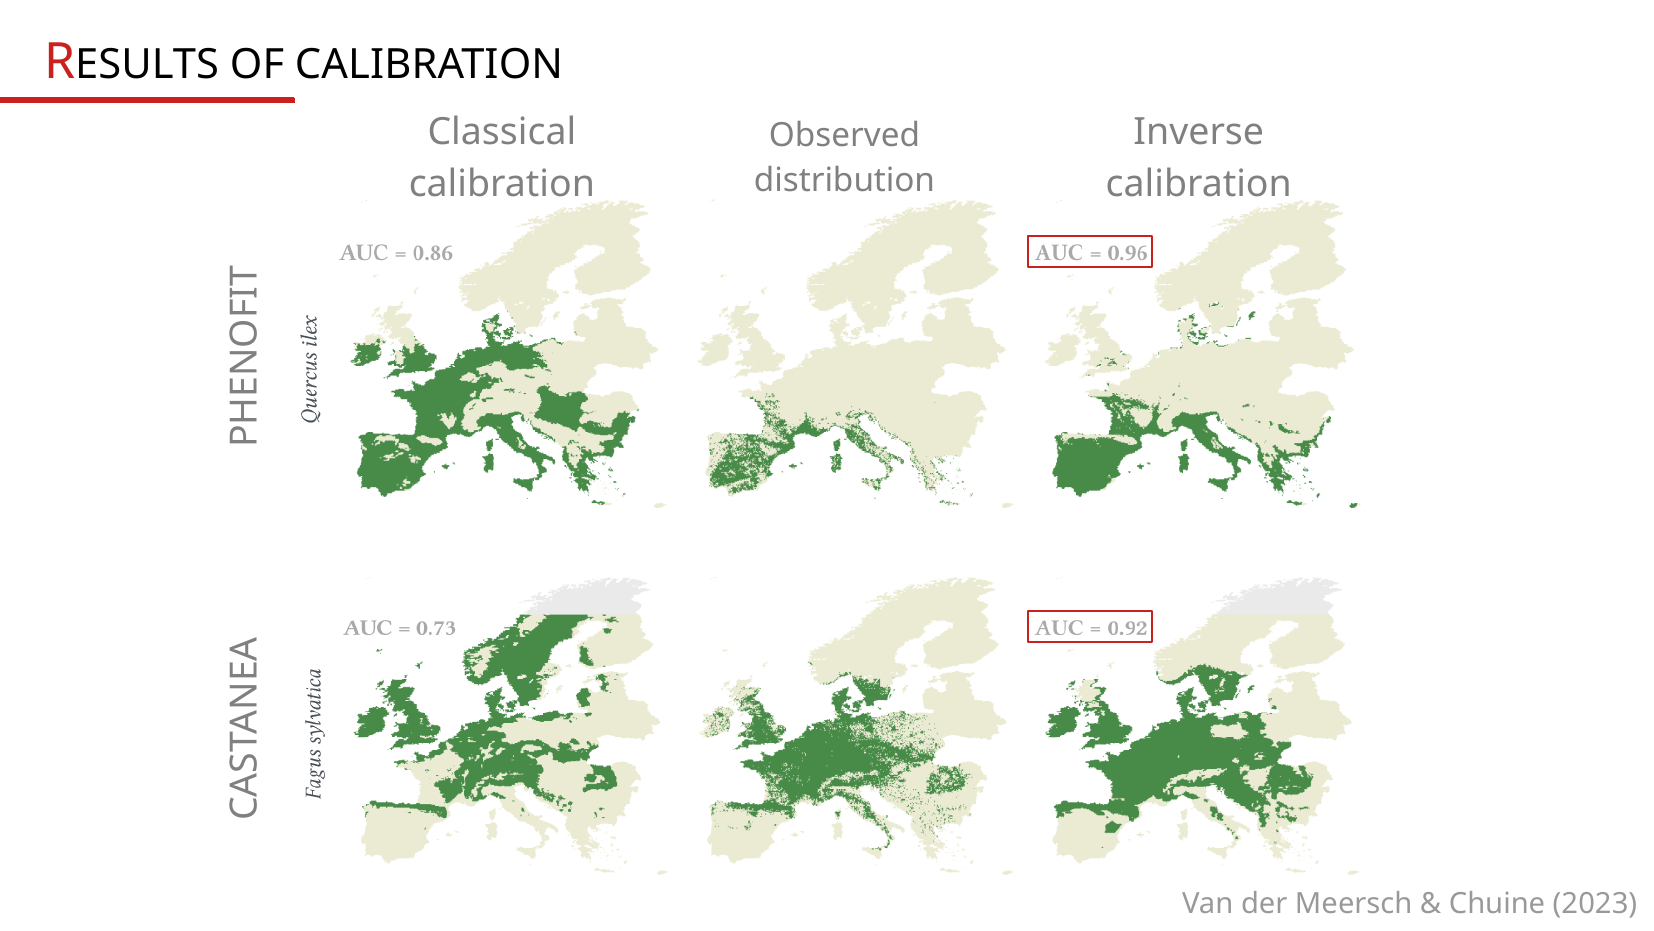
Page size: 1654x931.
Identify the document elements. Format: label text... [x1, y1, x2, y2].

picture [288, 565, 1382, 885]
text_box RESULTS OF CALIBRATION [29, 0, 1625, 119]
text_box Inverse calibration [1022, 123, 1376, 190]
text_box Van der Meersch & Chuine (2023) [825, 825, 1653, 929]
text_box Classical calibration [324, 123, 667, 189]
text_box Observed distribution [667, 123, 1022, 190]
picture [509, 189, 519, 194]
picture [474, 189, 484, 194]
picture [1171, 190, 1181, 194]
text_box CASTANEA [209, 551, 276, 907]
text_box PHENOFIT [209, 179, 276, 534]
picture [431, 189, 441, 194]
picture [555, 189, 566, 194]
picture [278, 175, 1375, 521]
picture [1251, 190, 1261, 194]
